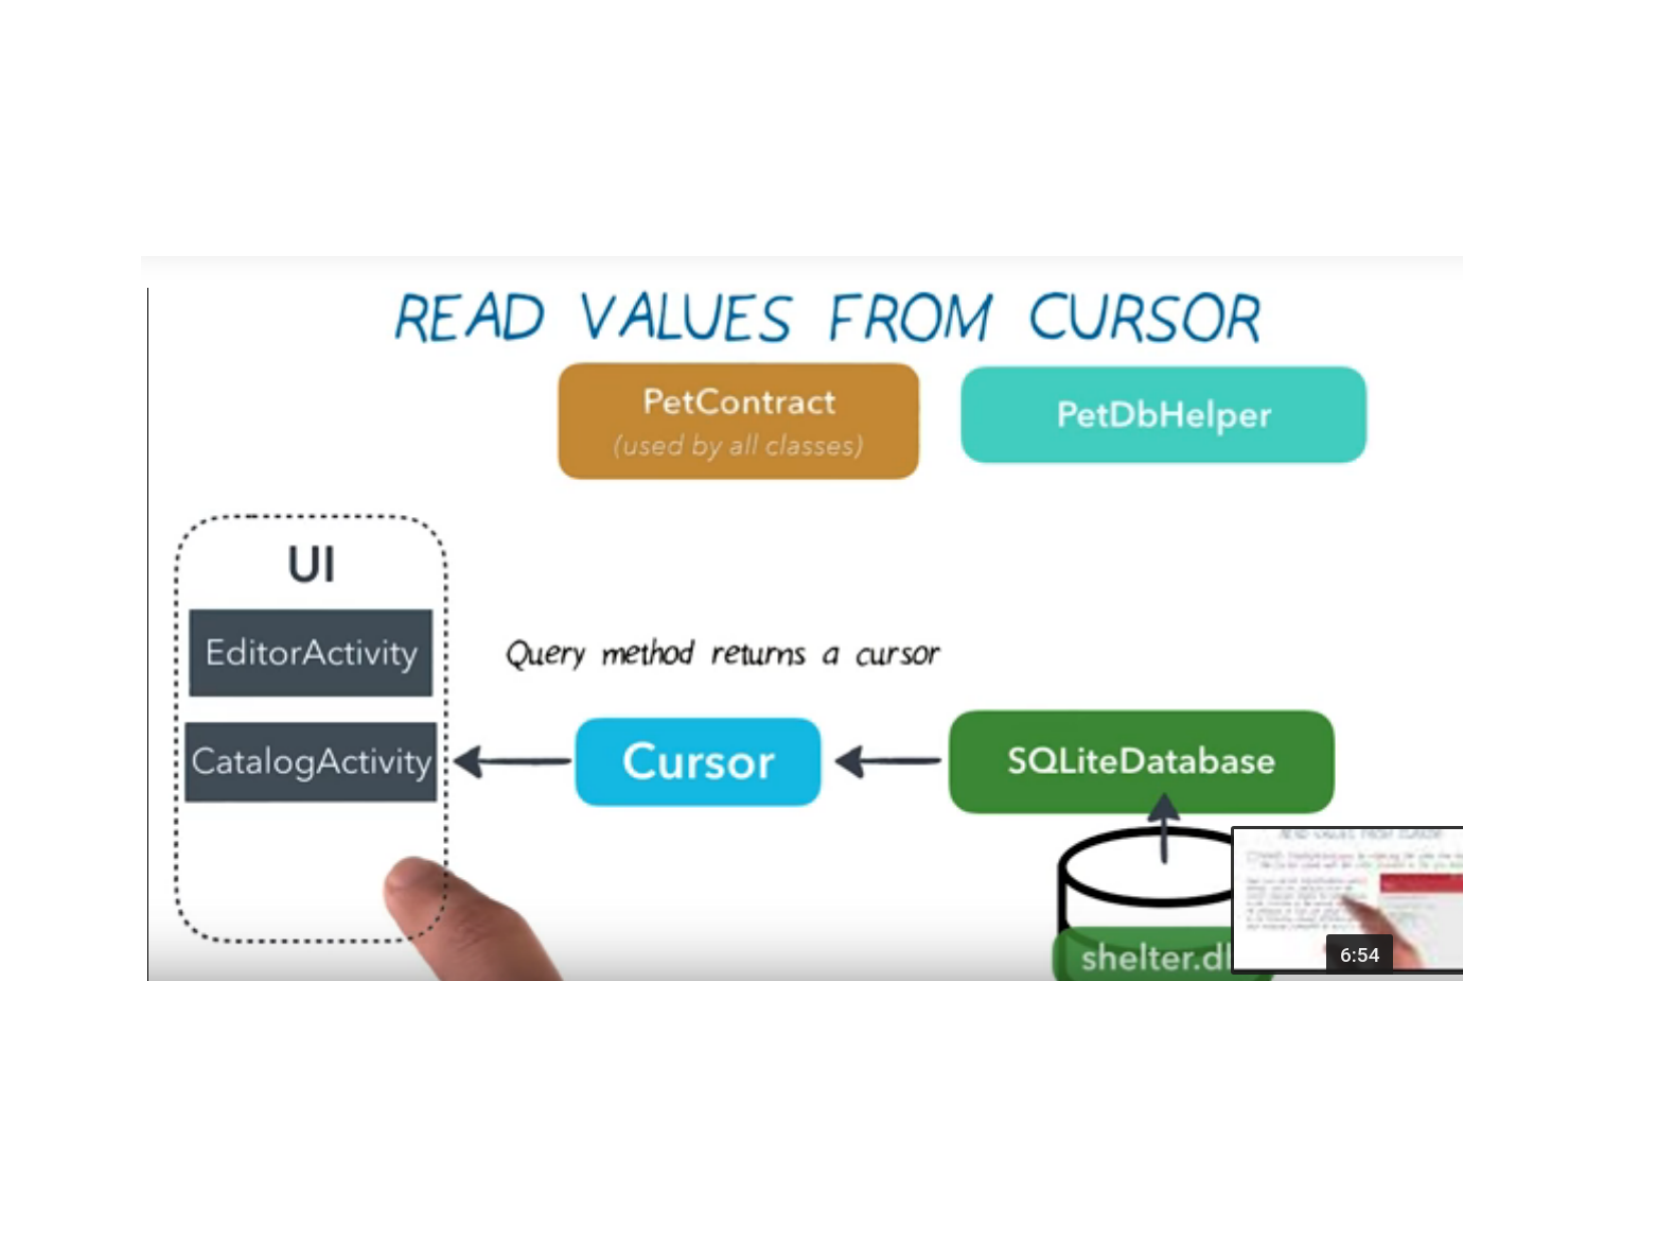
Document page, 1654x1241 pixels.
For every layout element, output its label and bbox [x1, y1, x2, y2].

picture [141, 256, 1463, 981]
